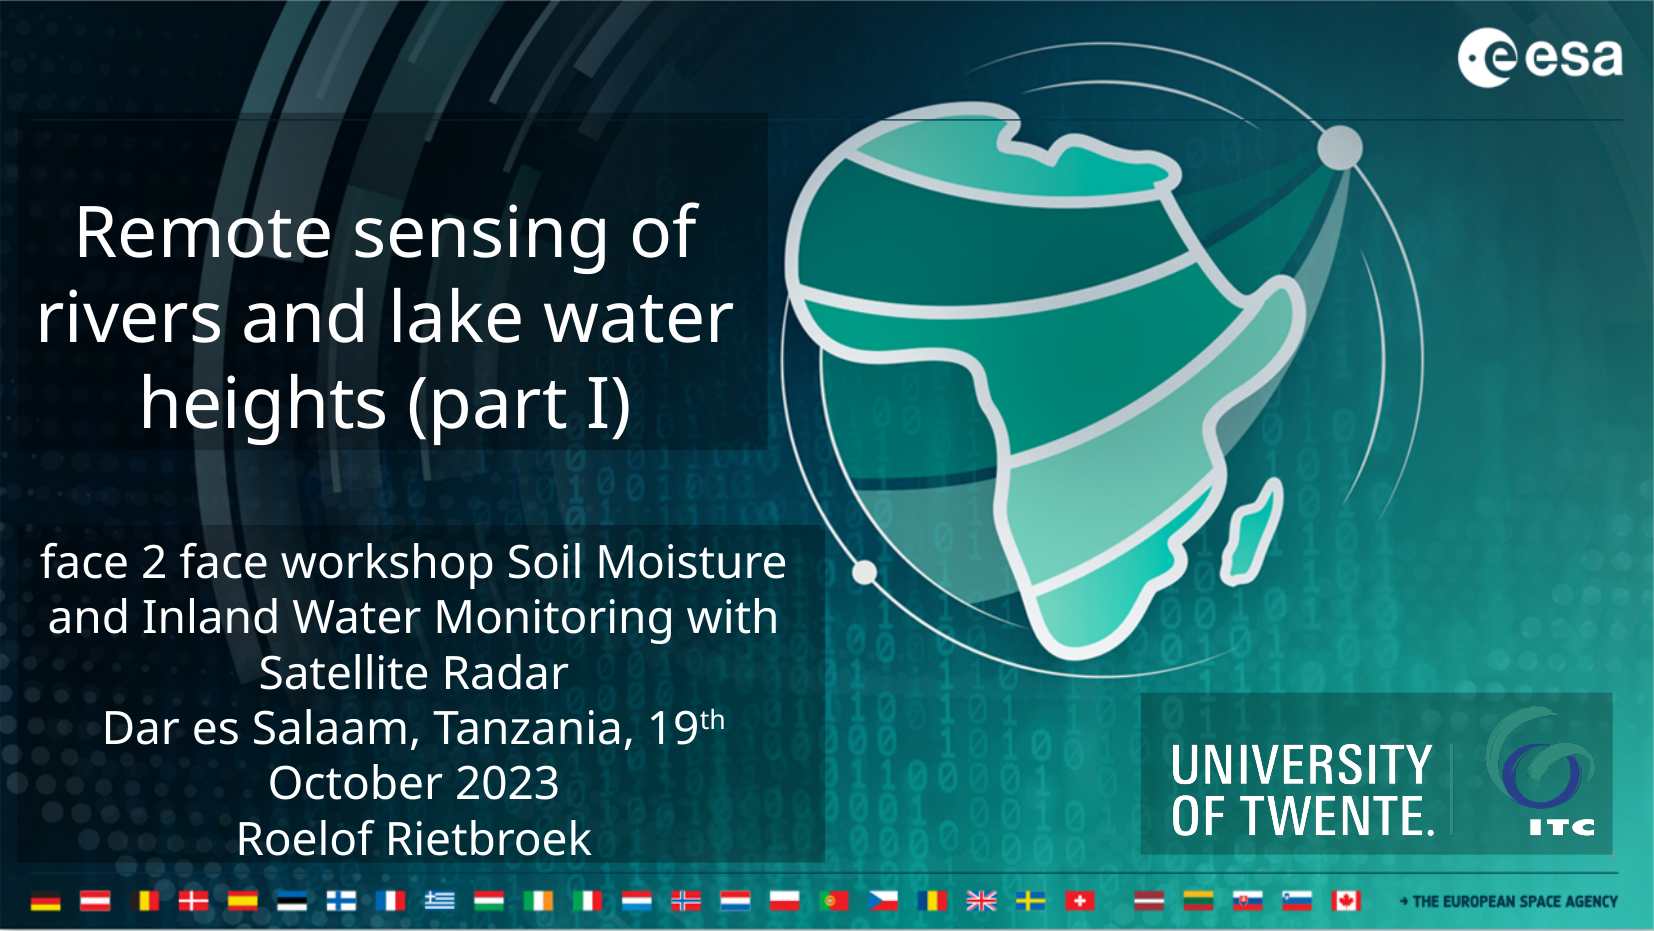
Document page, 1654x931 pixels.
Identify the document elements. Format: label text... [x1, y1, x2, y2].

picture [0, 0, 1654, 931]
subtitle face 2 face workshop Soil Moisture and Inland Water Monitoring with Satellite Radar Dar es Salaam, Tanzania, 19th October 2023 Roelof Rietbroek [17, 525, 826, 863]
title Remote sensing of rivers and lake water heights (part I) [17, 112, 768, 451]
